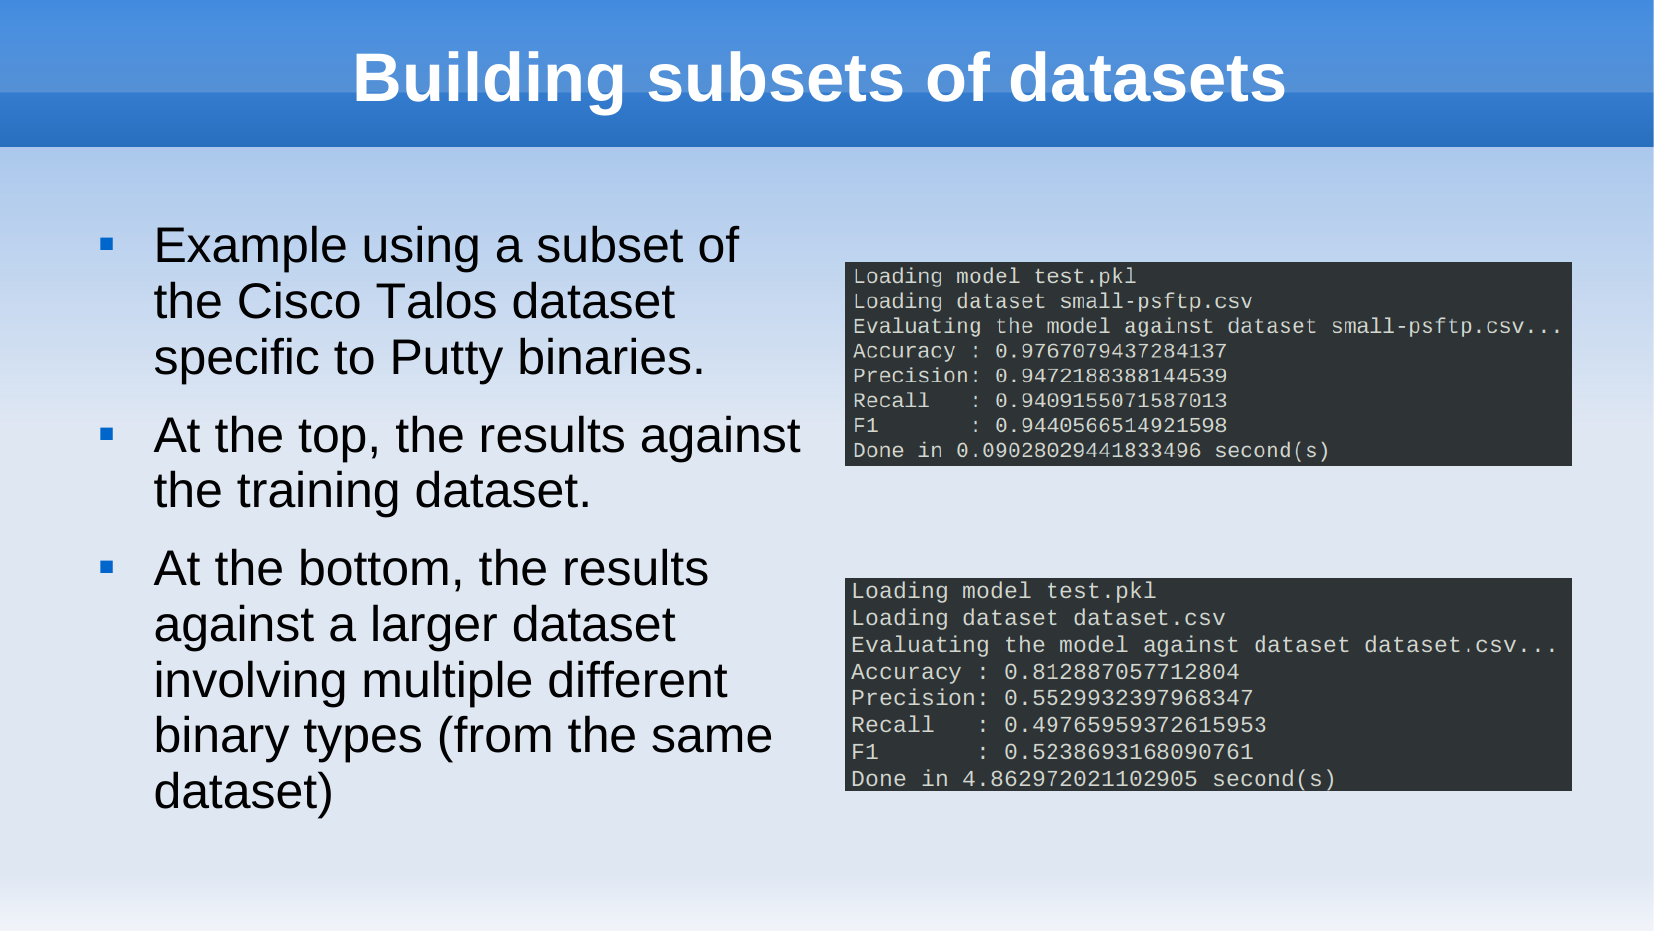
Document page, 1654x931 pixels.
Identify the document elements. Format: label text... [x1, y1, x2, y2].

picture [0, 0, 1654, 931]
list Example using a subset of the Cisco Talos dataset specific to Putty binaries. At the top, the results against the training dataset. At the bottom, the results against a larger dataset involving multiple different binary types (from the same dataset) [82, 217, 809, 832]
title Building subsets of datasets [76, 0, 1565, 156]
